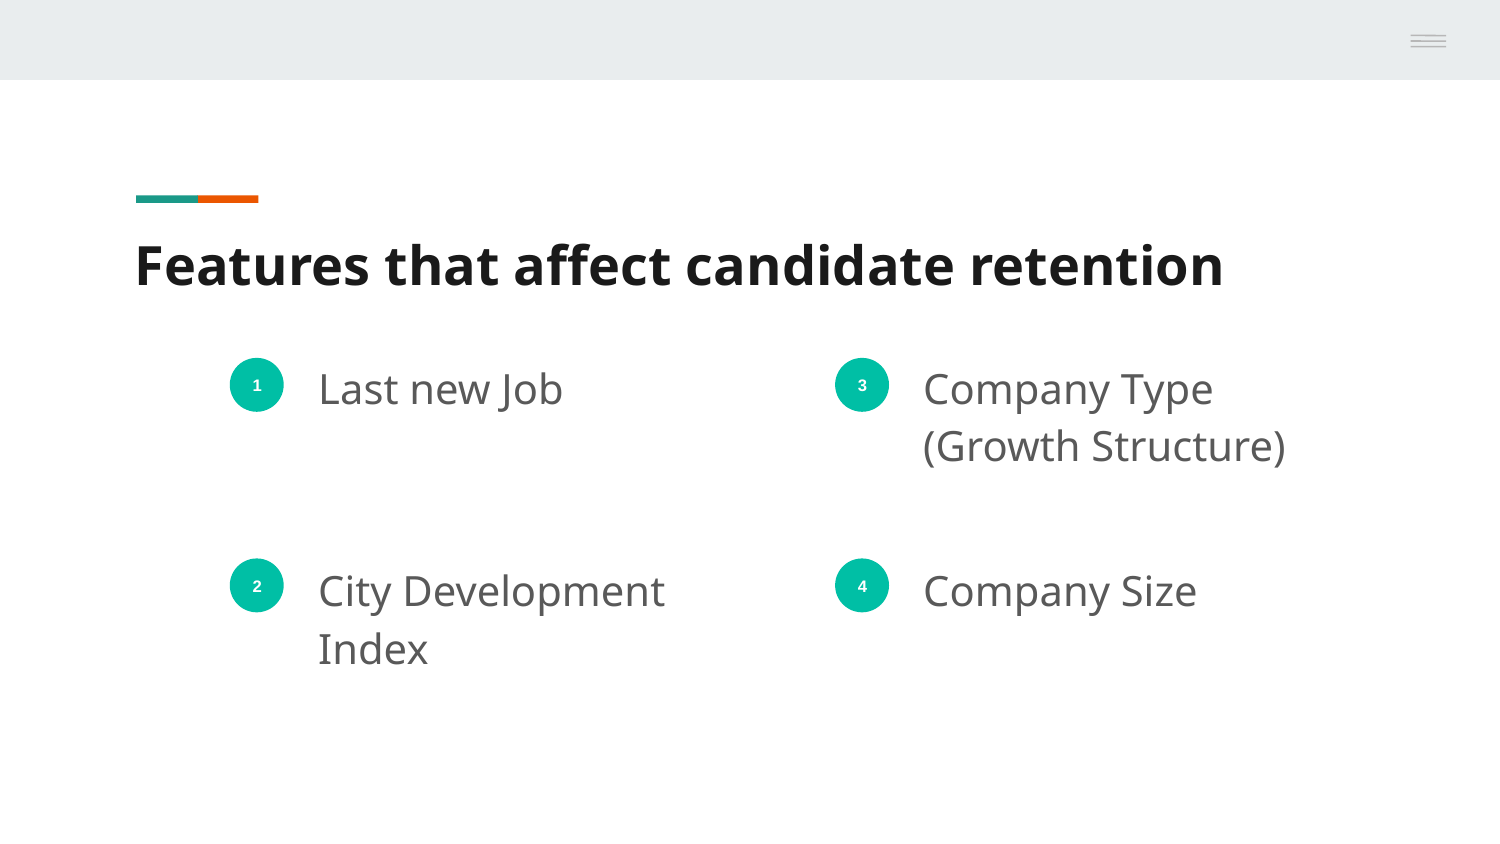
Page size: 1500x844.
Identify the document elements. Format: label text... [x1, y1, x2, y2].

list Company Type (Growth Structure) [908, 340, 1373, 513]
list Last new Job [303, 340, 768, 513]
text_box 2 [229, 558, 284, 613]
text_box 4 [835, 558, 890, 613]
list Company Size [908, 542, 1373, 716]
text_box 3 [835, 357, 890, 412]
text_box 1 [229, 357, 284, 412]
list City Development Index [303, 542, 768, 716]
title Features that affect candidate retention [119, 216, 1381, 305]
